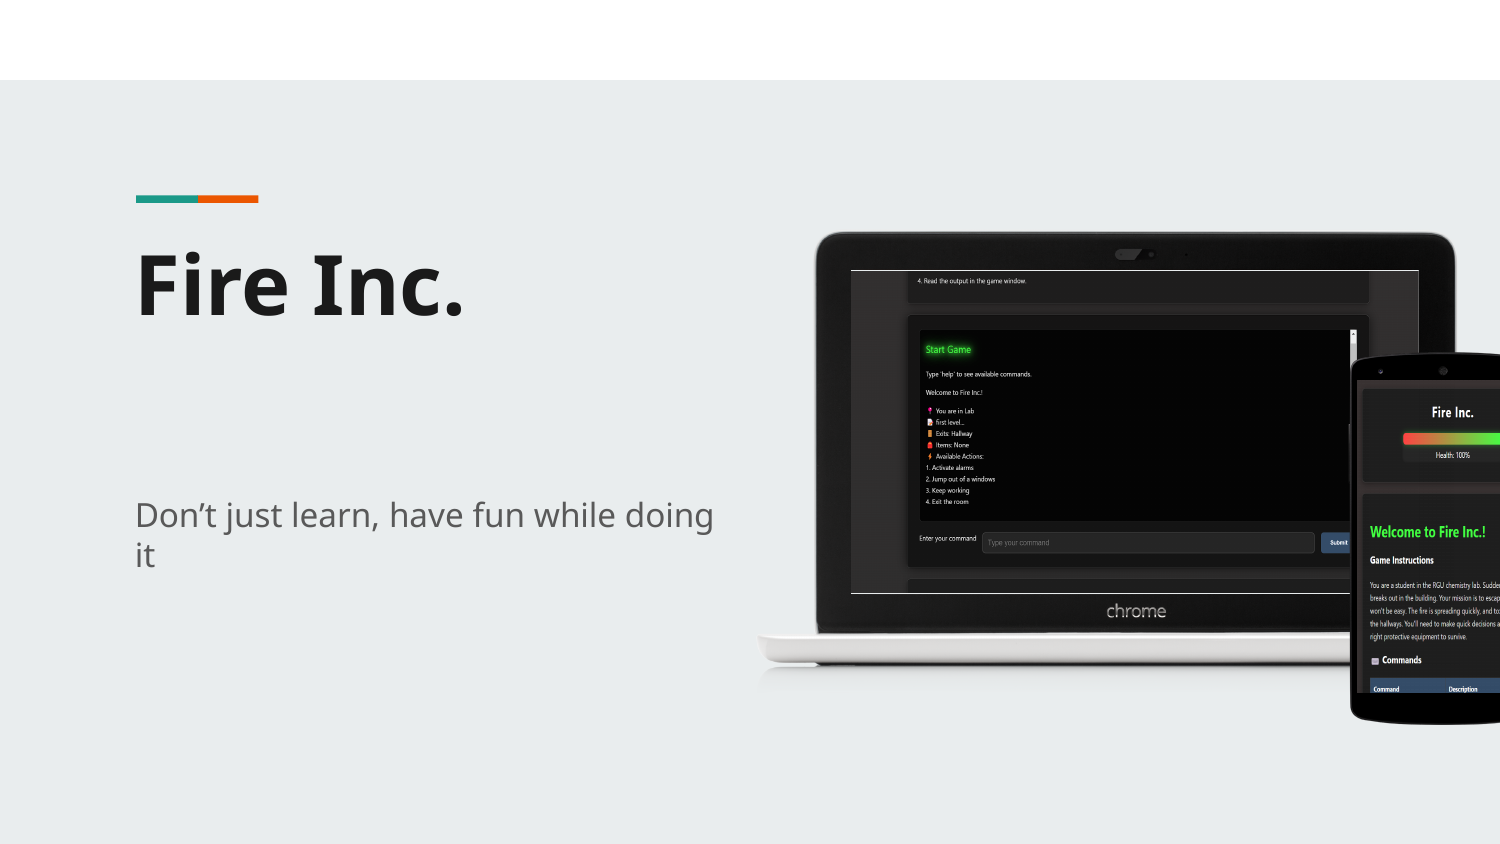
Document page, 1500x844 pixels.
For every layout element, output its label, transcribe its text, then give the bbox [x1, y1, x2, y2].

picture [755, 229, 1500, 725]
title Fire Inc. [119, 216, 741, 455]
subtitle Don’t just learn, have fun while doing it [119, 479, 742, 615]
